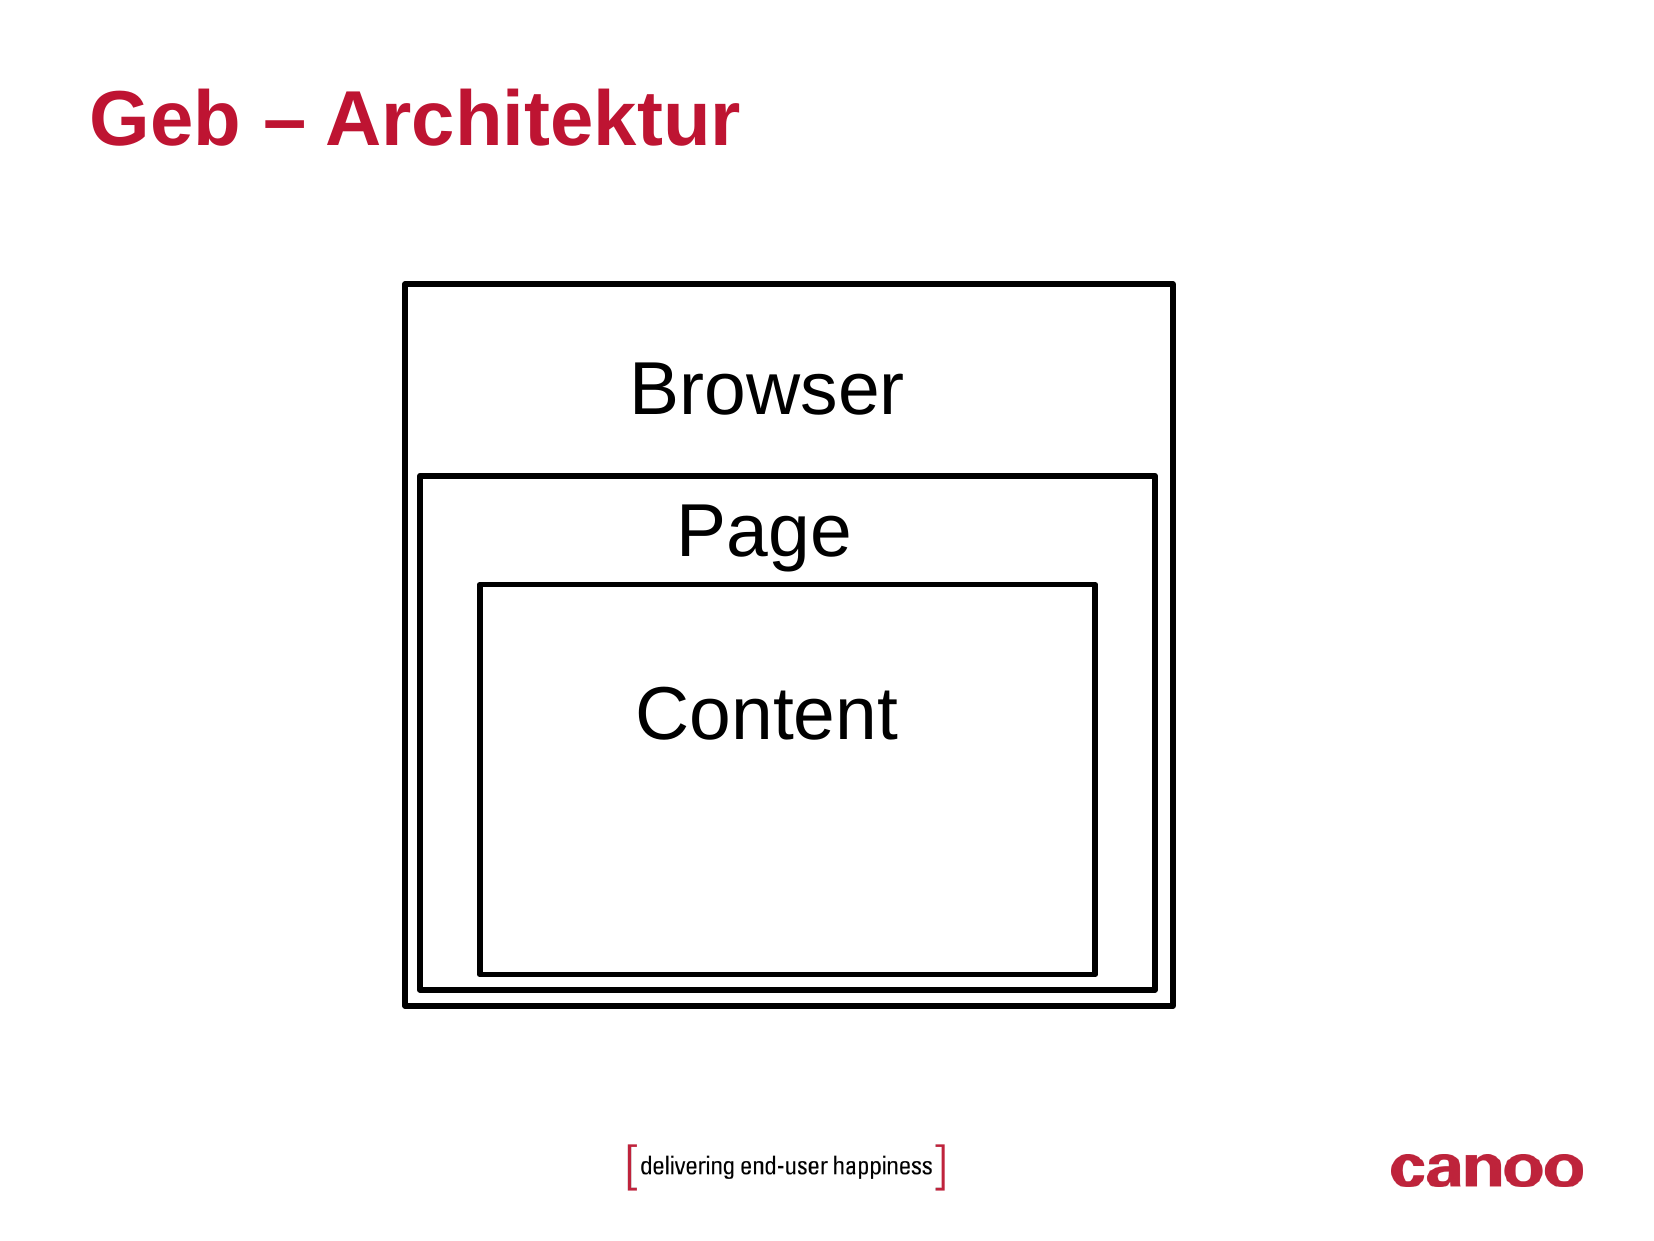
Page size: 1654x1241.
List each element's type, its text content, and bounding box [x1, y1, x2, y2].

title Geb – Architektur [75, 60, 1591, 181]
list Browser [614, 332, 946, 440]
picture [1391, 1154, 1583, 1187]
list Page [661, 479, 993, 582]
picture [621, 1140, 951, 1194]
list Content [620, 656, 952, 765]
